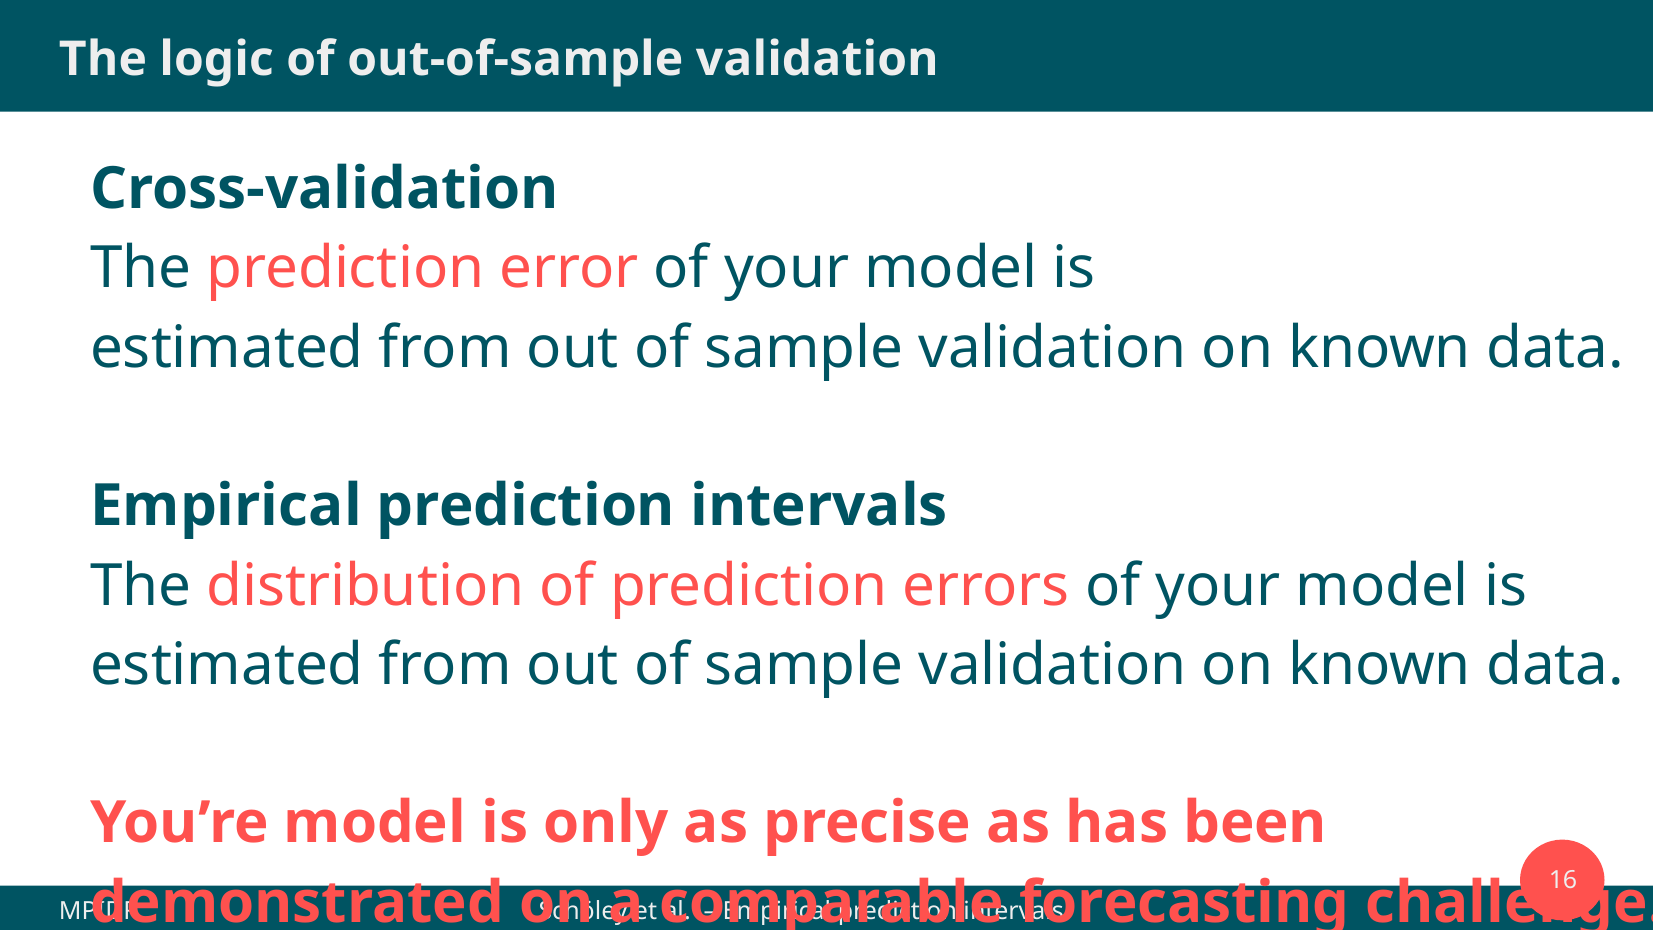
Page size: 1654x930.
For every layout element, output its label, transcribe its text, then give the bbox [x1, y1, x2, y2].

title The logic of out-of-sample validation [58, 0, 1594, 117]
text_box Cross-validation The prediction error of your model is estimated from out of sample validation on known data. Empirical prediction intervals The distribution of prediction errors of your model is estimated from out of sample validation on known data. You’re model is only as precise as has been demonstrated on a comparable forecasting challenge. [75, 139, 1552, 837]
